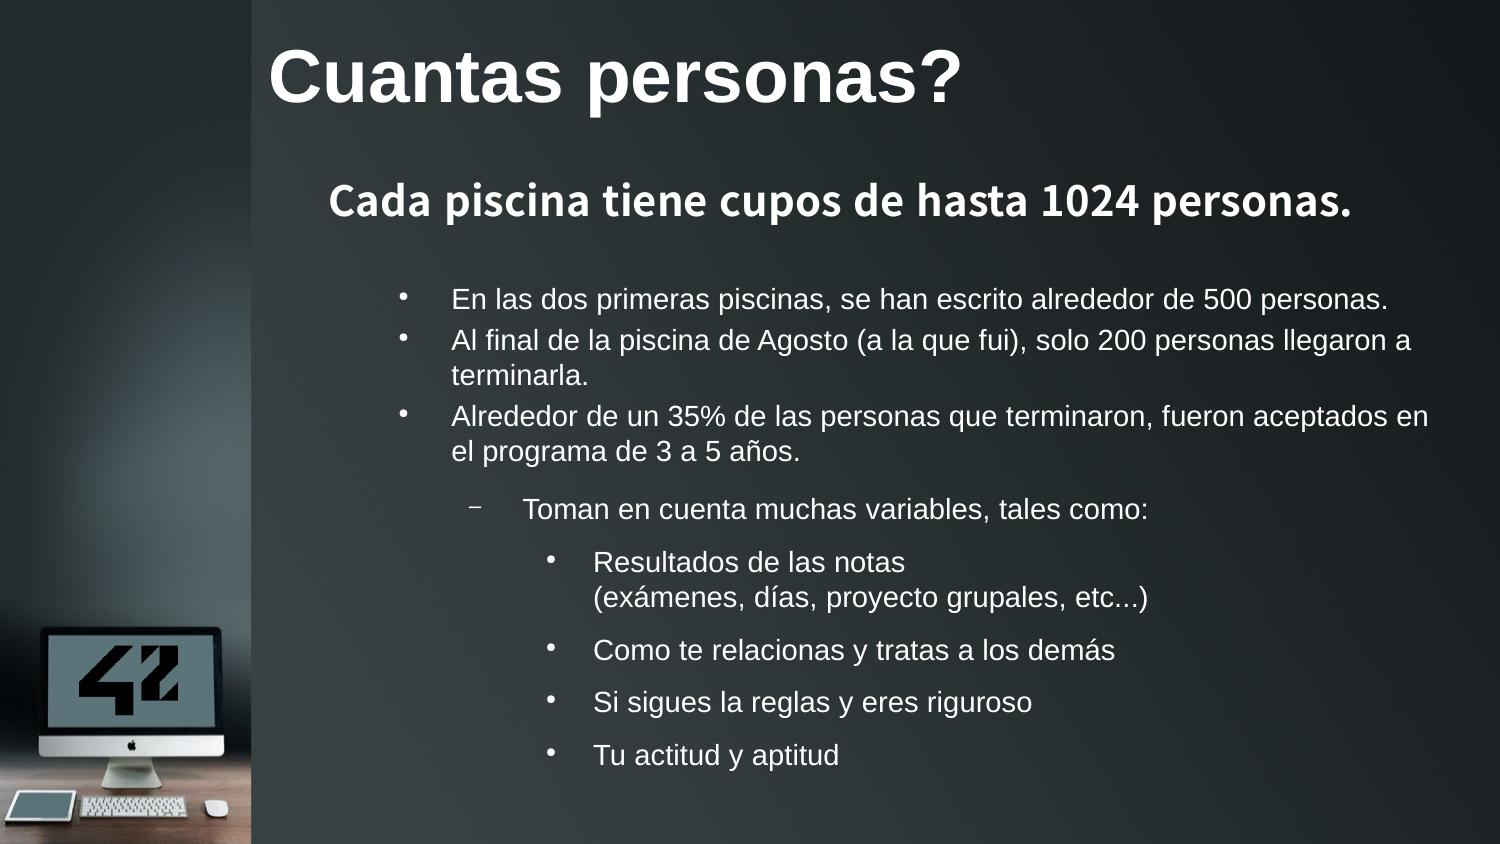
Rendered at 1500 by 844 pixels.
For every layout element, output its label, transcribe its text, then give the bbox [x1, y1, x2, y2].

title Cuantas personas? [253, 0, 1500, 146]
picture [0, 0, 1500, 844]
list En las dos primeras piscinas, se han escrito alrededor de 500 personas. Al final de la piscina de Agosto (a la que fui), solo 200 personas llegaron a terminarla. Alrededor de un 35% de las personas que terminaron, fueron aceptados en el programa de 3 a 5 años. Toman en cuenta muchas variables, tales como: Resultados de las notas (exámenes, días, proyecto grupales, etc...) Como te relacionas y tratas a los demás Si sigues la reglas y eres riguroso Tu actitud y aptitud [315, 273, 1461, 765]
list Cada piscina tiene cupos de hasta 1024 personas. [313, 161, 1459, 238]
